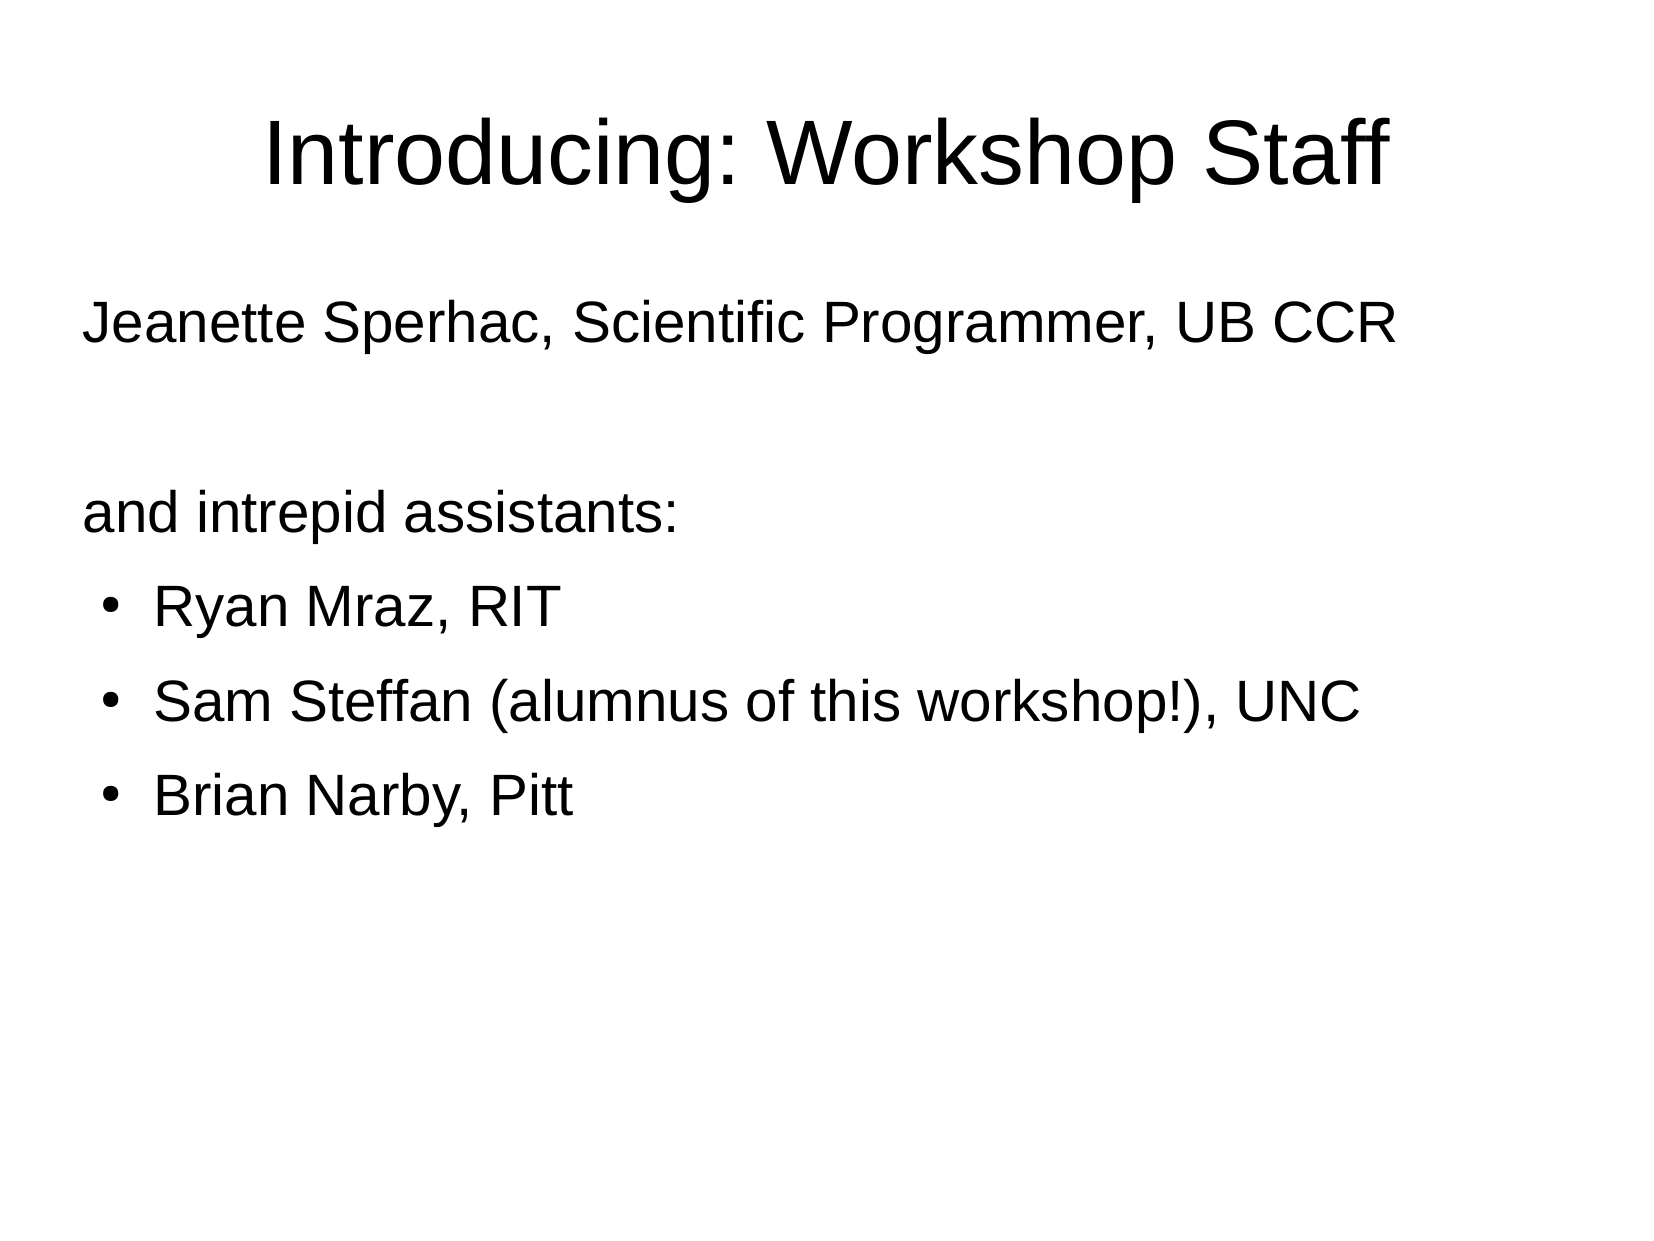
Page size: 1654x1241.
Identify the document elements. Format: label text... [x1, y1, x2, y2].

title Introducing: Workshop Staff [82, 49, 1571, 257]
list Jeanette Sperhac, Scientific Programmer, UB CCR and intrepid assistants: Ryan Mraz, RIT Sam Steffan (alumnus of this workshop!), UNC Brian Narby, Pitt [82, 290, 1538, 1010]
